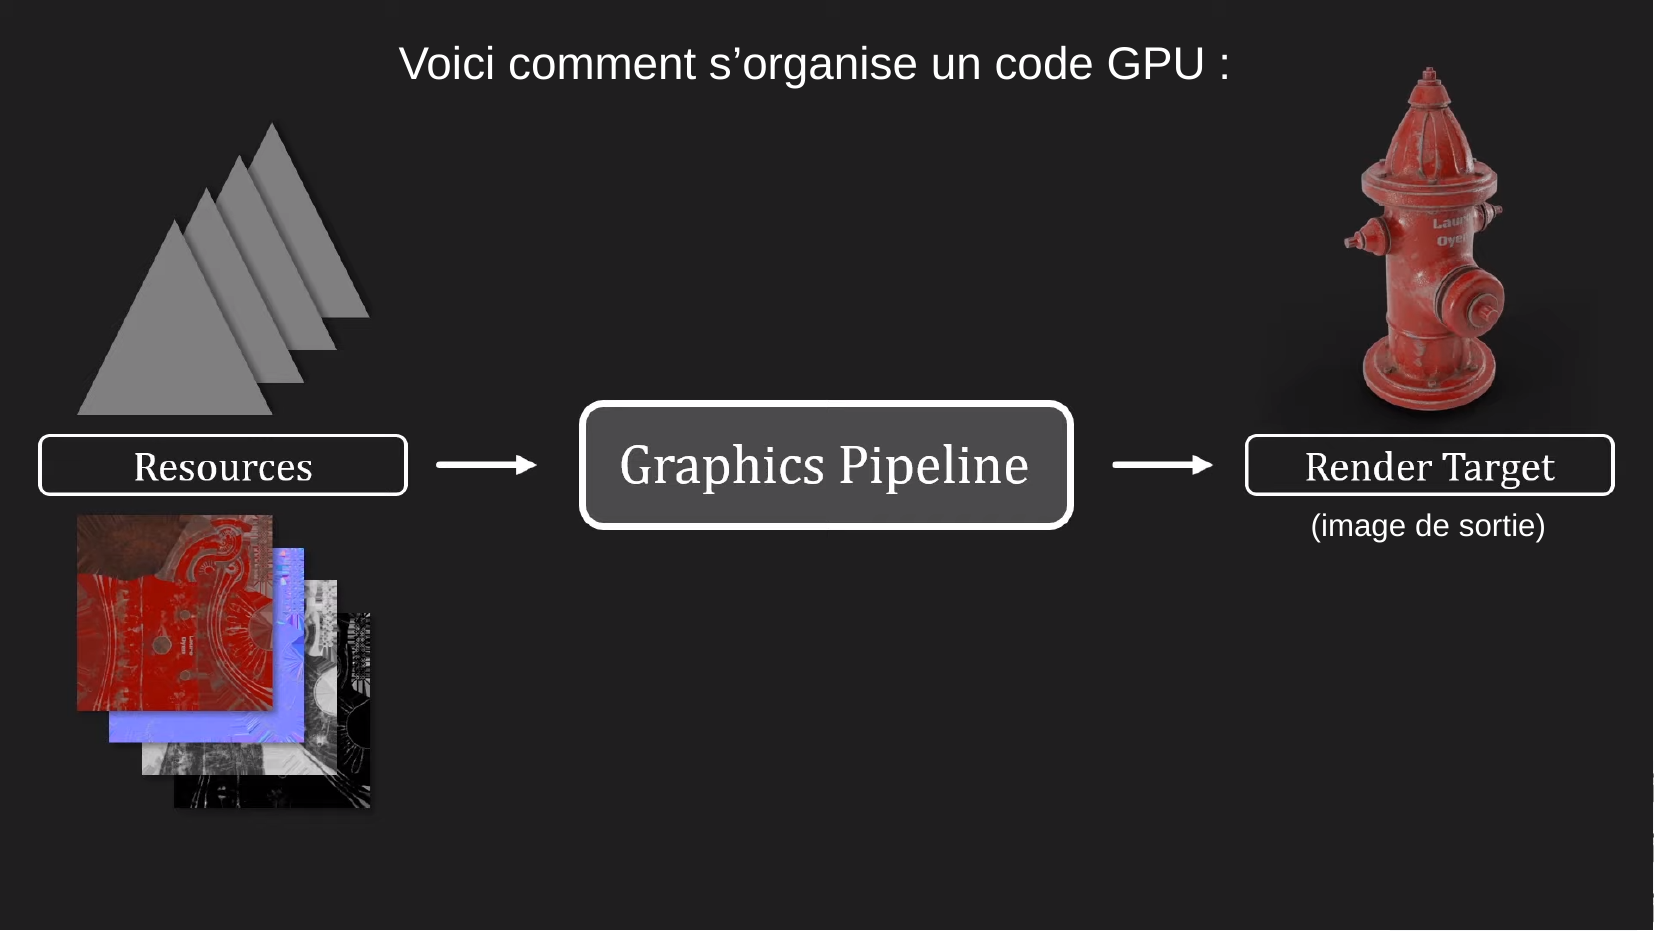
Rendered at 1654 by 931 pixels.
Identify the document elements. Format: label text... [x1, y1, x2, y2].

text_box Voici comment s’organise un code GPU : [383, 30, 1270, 148]
picture [0, 0, 1654, 930]
text_box (image de sortie) [1295, 500, 1580, 560]
